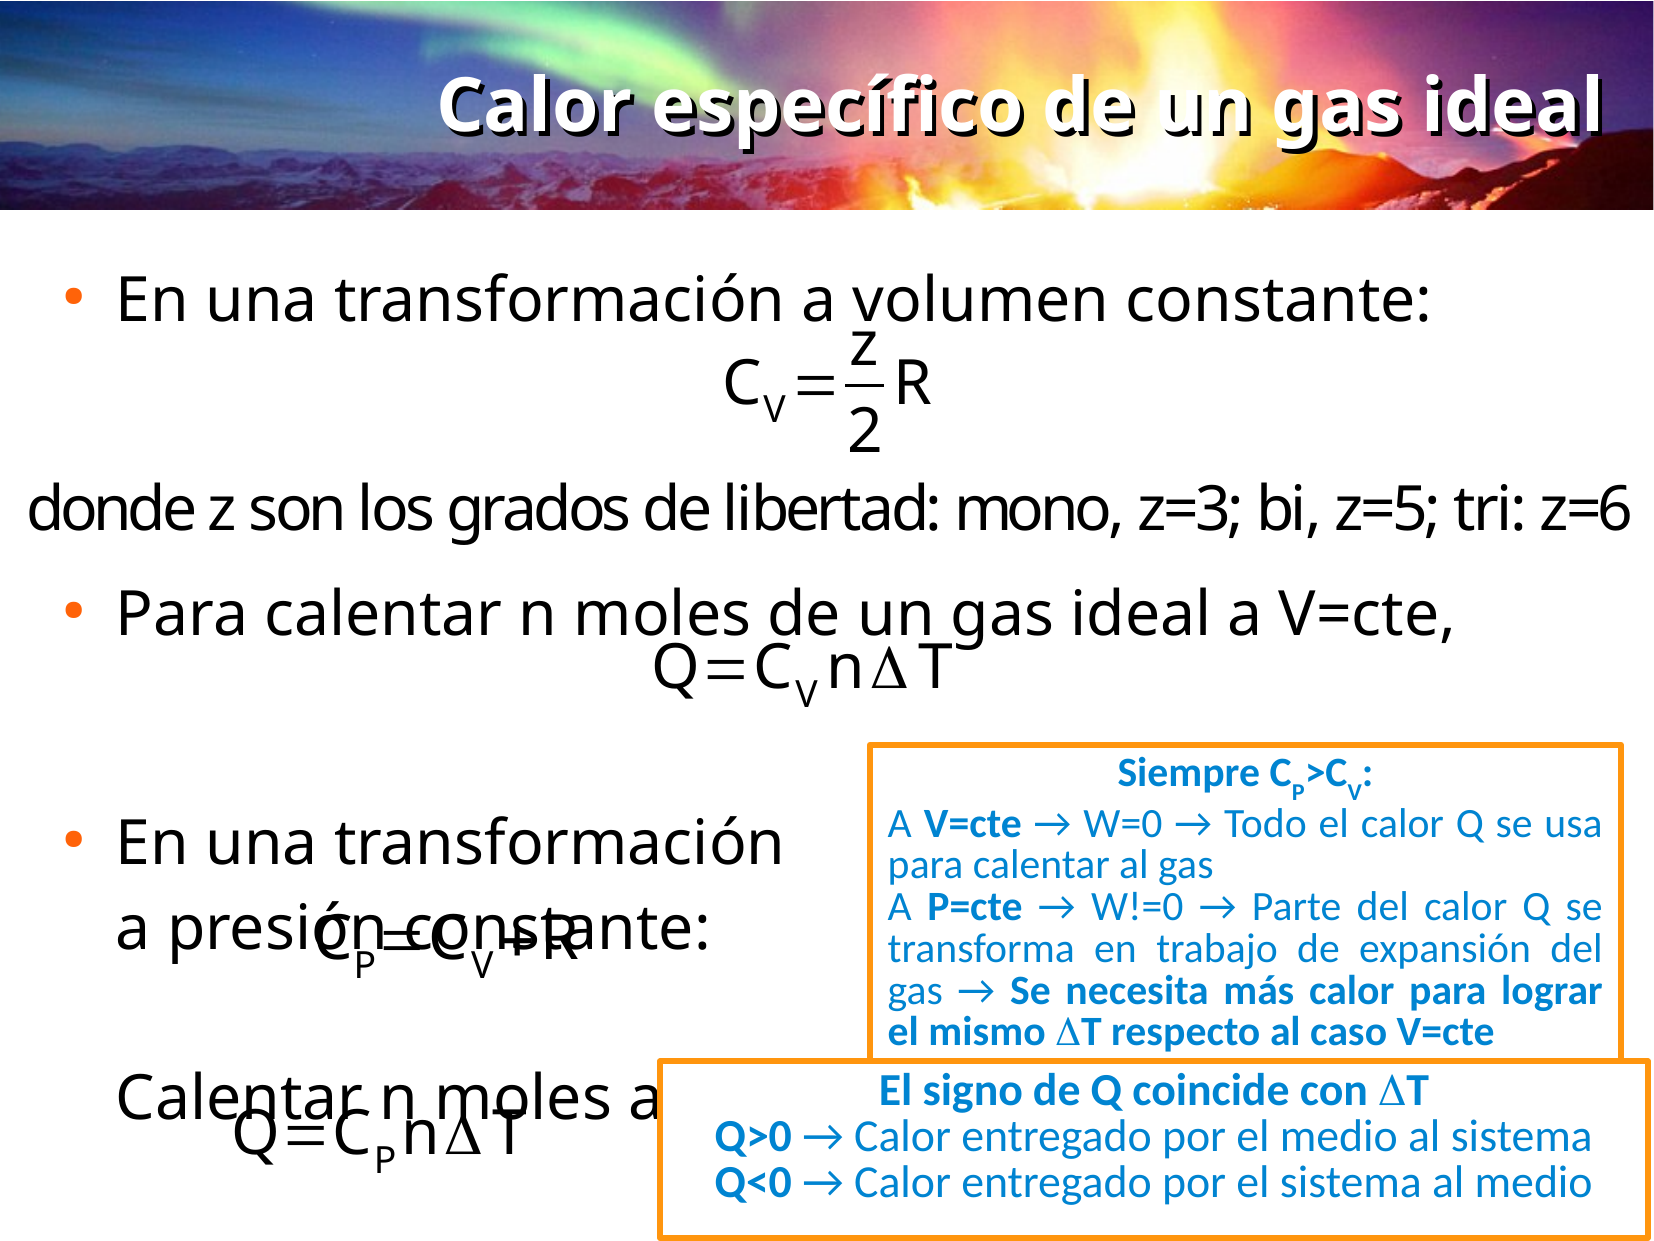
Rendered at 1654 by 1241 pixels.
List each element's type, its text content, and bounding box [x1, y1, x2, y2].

text_box El signo de Q coincide con DT Q>0 → Calor entregado por el medio al sistema Q<0 → Calor entregado por el sistema al medio [660, 1061, 1648, 1239]
chart [306, 900, 586, 988]
chart [18, 305, 1637, 546]
chart [645, 629, 961, 717]
chart [225, 1095, 535, 1183]
title Calor específico de un gas ideal [45, 15, 1606, 191]
list En una transformación a volumen constante: Para calentar n moles de un gas ideal a V=cte, En una transformación a presión constante: Calentar n moles a P=cte: [45, 255, 1606, 305]
list En una transformación a volumen constante: Para calentar n moles de un gas ideal a V=cte, En una transformación a presión constante: Calentar n moles a P=cte: [45, 546, 1606, 1156]
picture [0, 1, 1654, 210]
text_box Siempre CP>CV: A V=cte → W=0 → Todo el calor Q se usa para calentar al gas A P=cte → W!=0 → Parte del calor Q se transforma en trabajo de expansión del gas → Se necesita más calor para lograr el mismo DT respecto al caso V=cte [870, 744, 1621, 1058]
